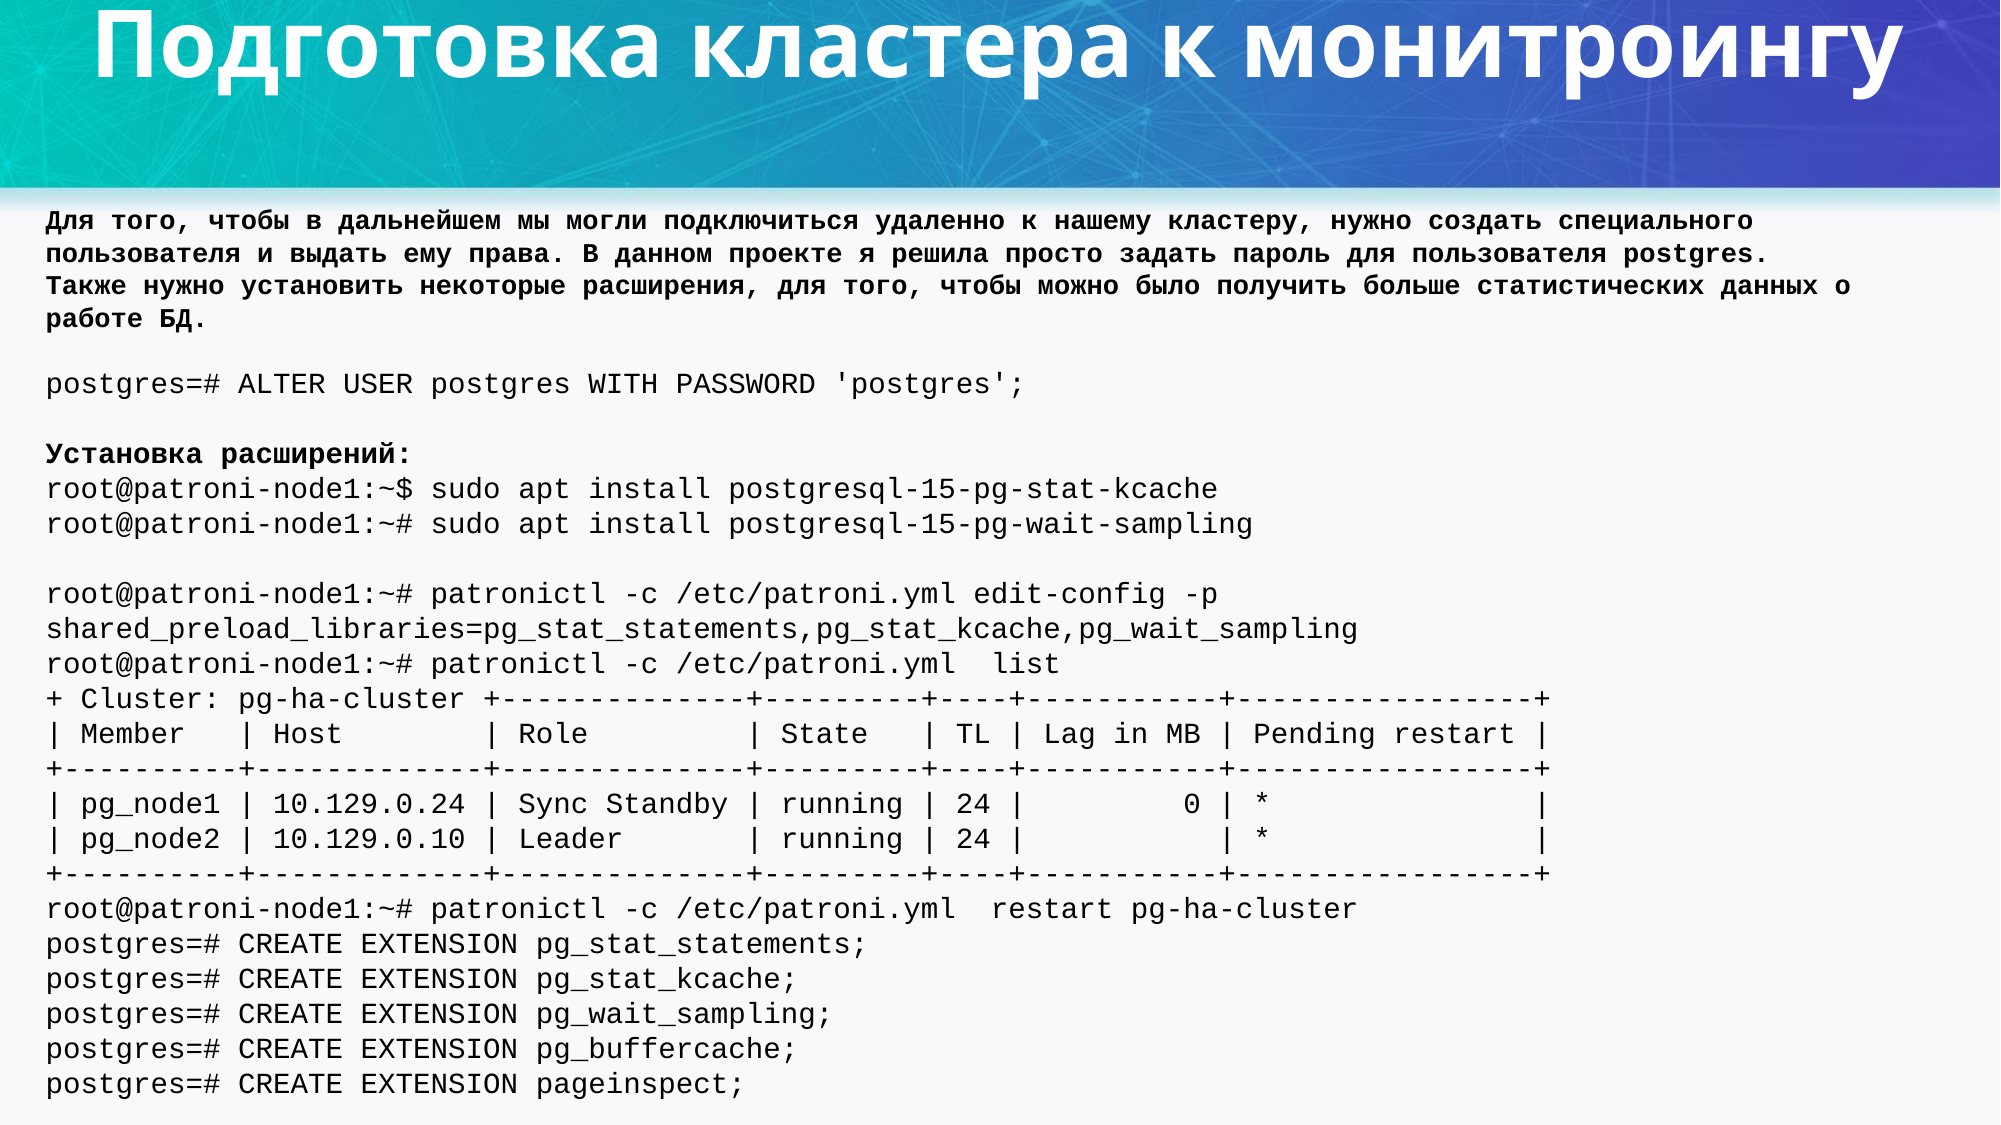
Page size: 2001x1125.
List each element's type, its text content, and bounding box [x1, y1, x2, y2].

text_box Для того, чтобы в дальнейшем мы могли подключиться удаленно к нашему кластеру, нужно создать специального пользователя и выдать ему права. В данном проекте я решила просто задать пароль для пользователя postgres. Также нужно установить некоторые расширения, для того, чтобы можно было получить больше статистических данных о работе БД. postgres=# ALTER USER postgres WITH PASSWORD 'postgres'; Установка расширений: root@patroni-node1:~$ sudo apt install postgresql-15-pg-stat-kcache root@patroni-node1:~# sudo apt install postgresql-15-pg-wait-sampling root@patroni-node1:~# patronictl -c /etc/patroni.yml edit-config -p shared_preload_libraries=pg_stat_statements,pg_stat_kcache,pg_wait_sampling root@patroni-node1:~# patronictl -c /etc/patroni.yml list + Cluster: pg-ha-cluster +--------------+---------+----+-----------+-----------------+ | Member | Host | Role | State | TL | Lag in MB | Pending restart | +----------+-------------+--------------+---------+----+-----------+-----------------+ | pg_node1 | 10.129.0.24 | Sync Standby | running | 24 | 0 | * | | pg_node2 | 10.129.0.10 | Leader | running | 24 | | * | +----------+-------------+--------------+---------+----+-----------+-----------------+ root@patroni-node1:~# patronictl -c /etc/patroni.yml restart pg-ha-cluster postgres=# CREATE EXTENSION pg_stat_statements; postgres=# CREATE EXTENSION pg_stat_kcache; postgres=# CREATE EXTENSION pg_wait_sampling; postgres=# CREATE EXTENSION pg_buffercache; postgres=# CREATE EXTENSION pageinspect; [30, 187, 1913, 1125]
text_box Подготовка кластера к монитроингу [74, 0, 1988, 109]
picture [0, 0, 2000, 1125]
